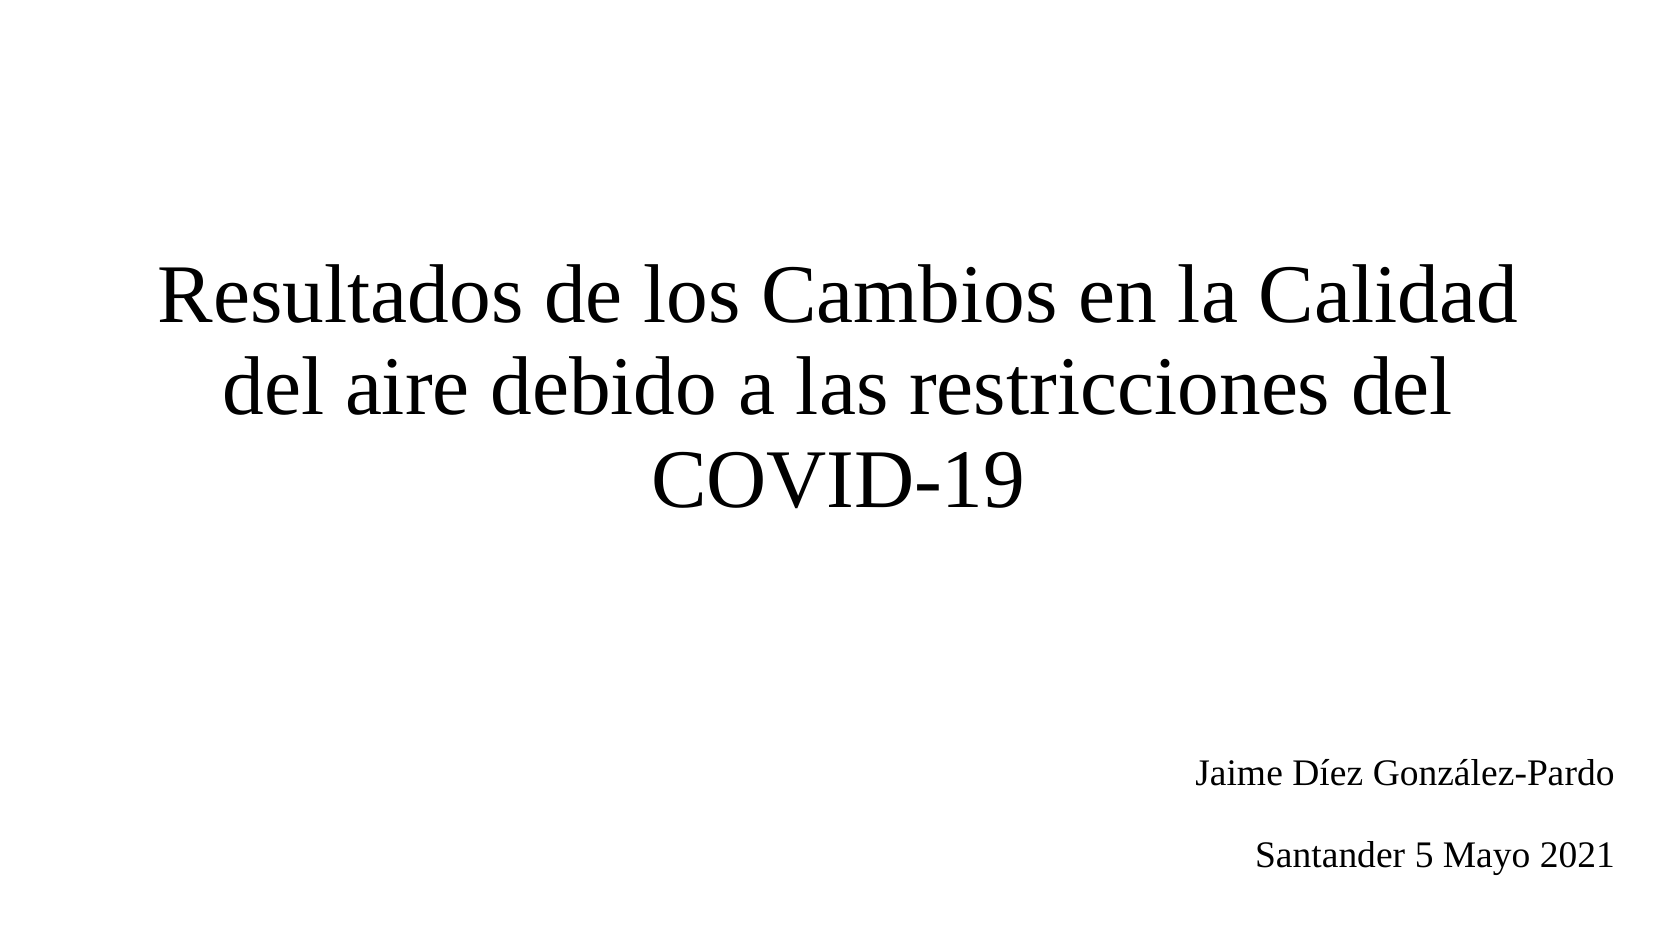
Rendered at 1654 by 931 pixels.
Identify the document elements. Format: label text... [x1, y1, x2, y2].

subtitle Resultados de los Cambios en la Calidad del aire debido a las restricciones del COVID-19 [118, 153, 1560, 621]
text_box Jaime Díez González-Pardo Santander 5 Mayo 2021 [980, 744, 1630, 884]
